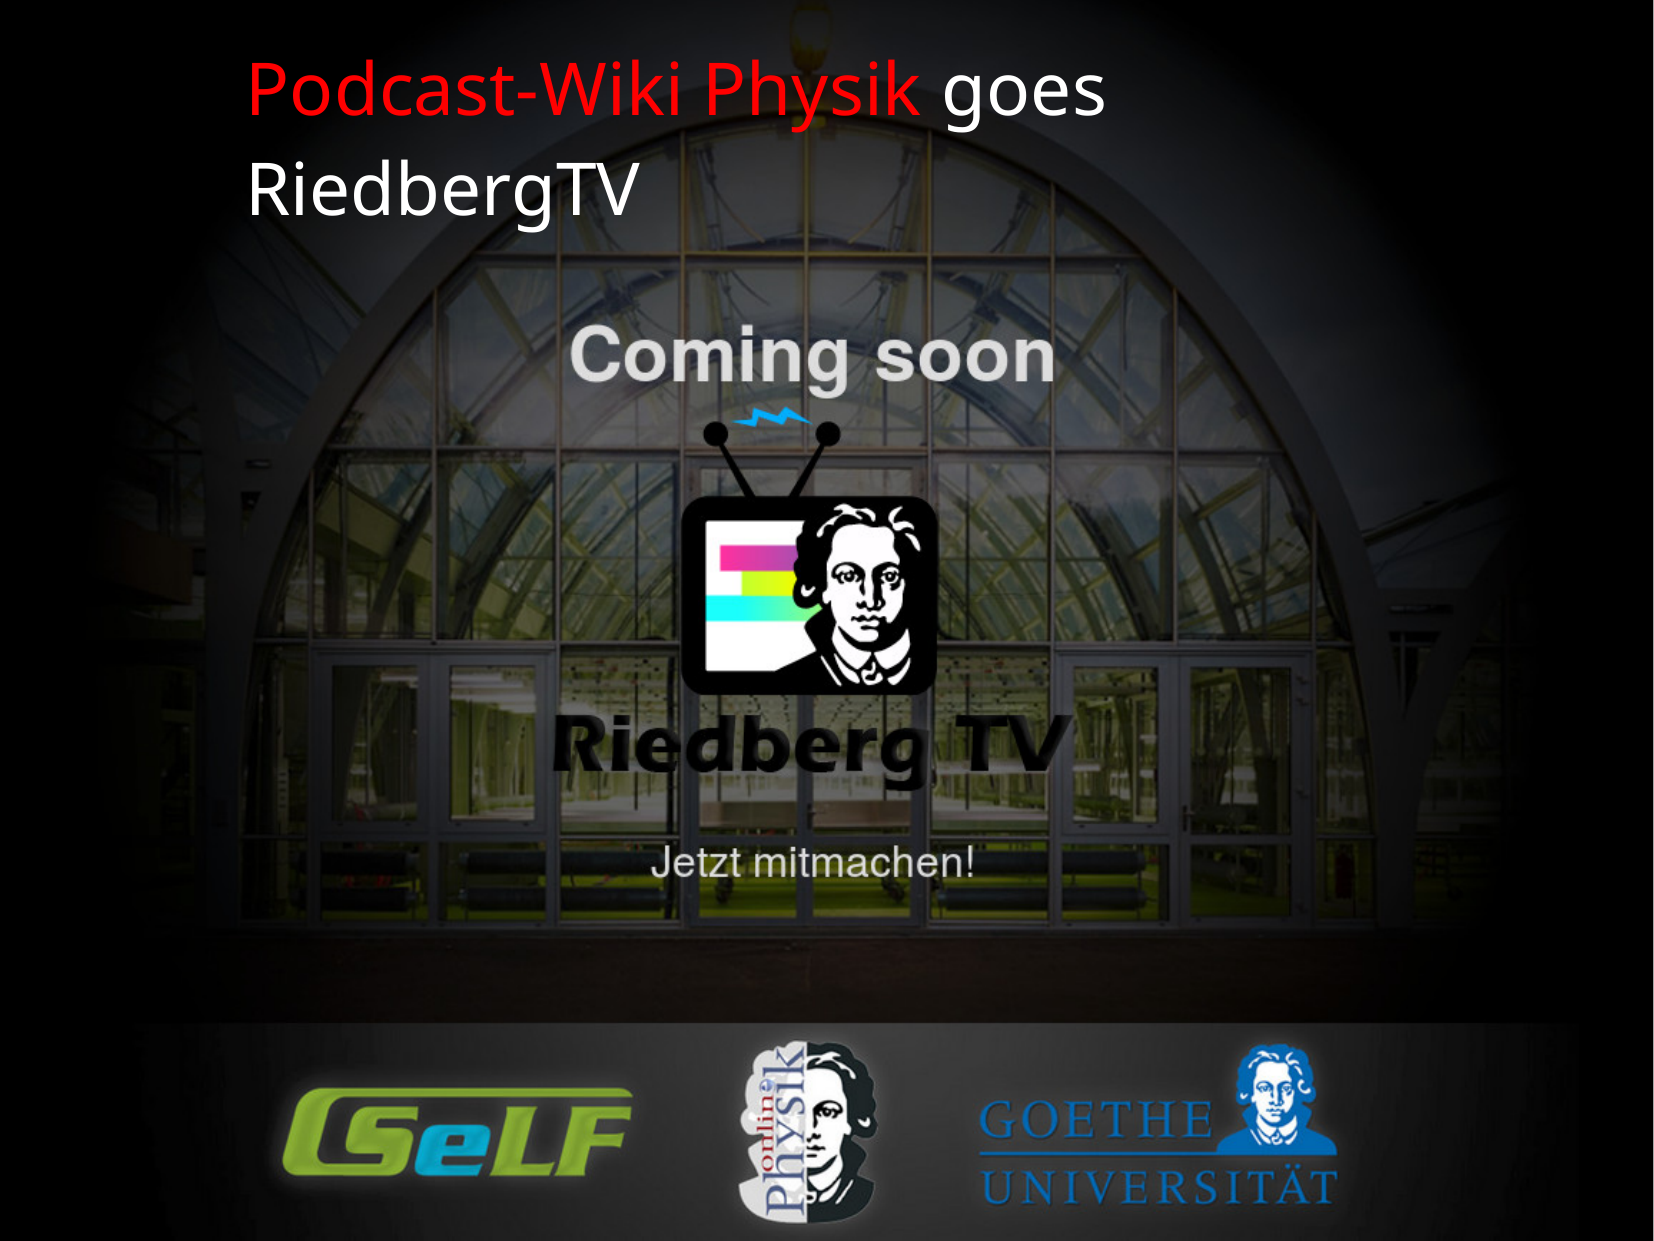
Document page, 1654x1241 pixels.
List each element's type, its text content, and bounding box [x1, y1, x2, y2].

picture [0, 0, 1654, 1241]
text_box Podcast-Wiki Physik goes RiedbergTV [230, 30, 1423, 119]
